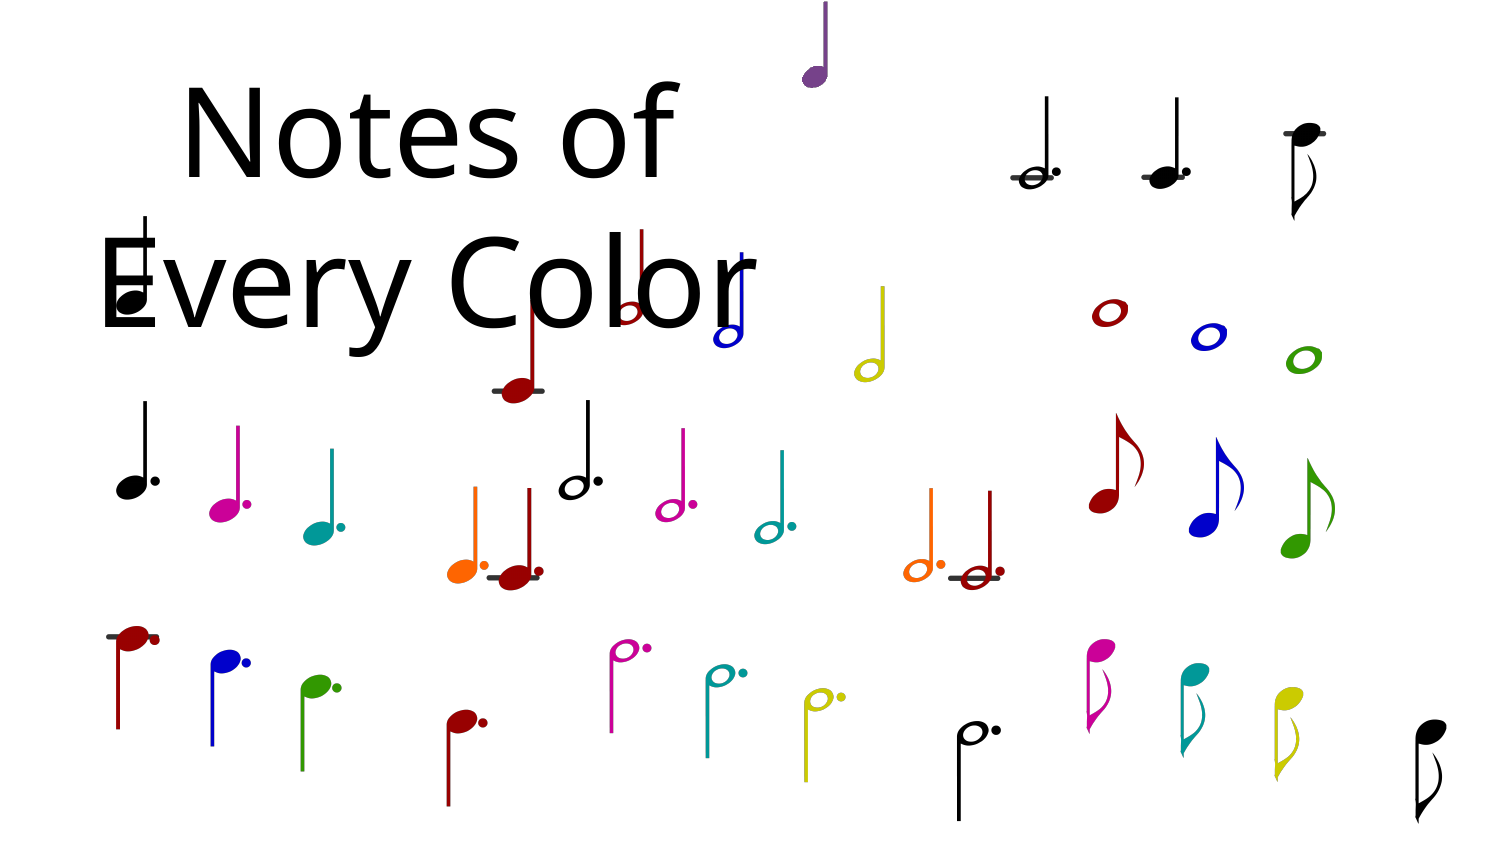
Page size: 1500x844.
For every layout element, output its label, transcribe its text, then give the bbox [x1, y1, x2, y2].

picture [24, 84, 1486, 593]
text_box Notes of Every Color [37, 37, 816, 192]
picture [790, 0, 854, 91]
picture [1277, 109, 1467, 221]
picture [24, 620, 1475, 824]
picture [541, 268, 580, 319]
